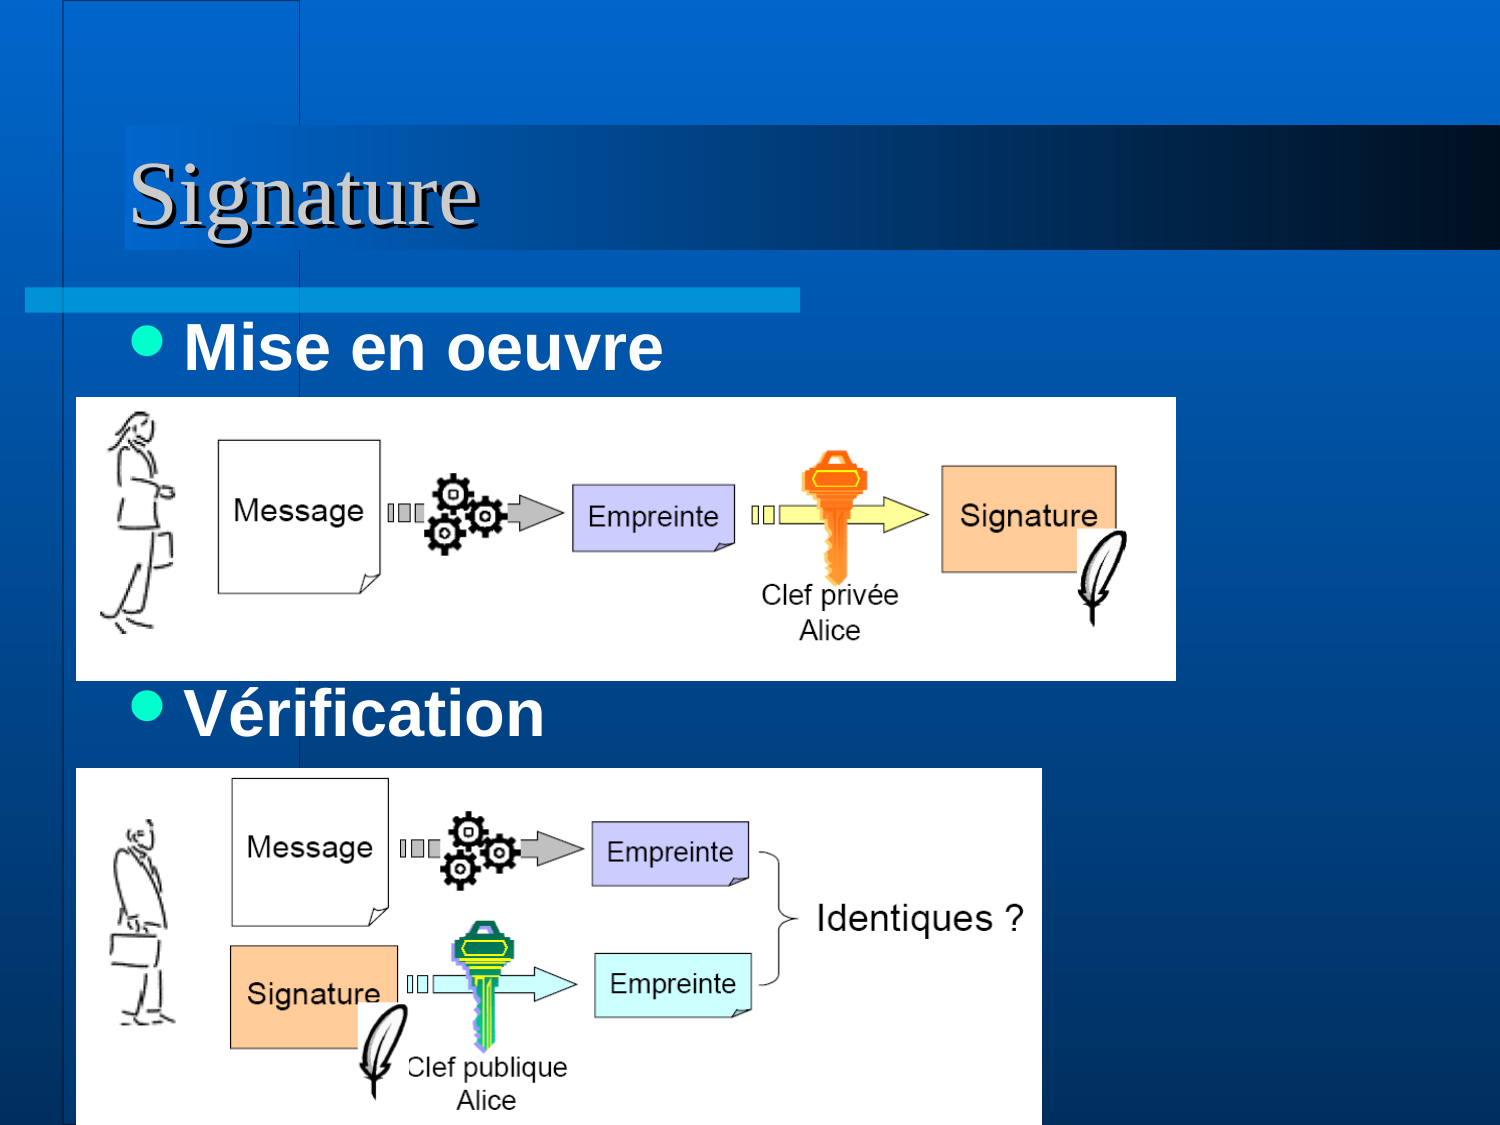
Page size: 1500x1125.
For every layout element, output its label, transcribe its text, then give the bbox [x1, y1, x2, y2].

picture [76, 768, 1042, 1125]
title Signature [112, 99, 1388, 288]
picture [76, 397, 1176, 681]
list Mise en oeuvre Vérification [112, 302, 1388, 978]
